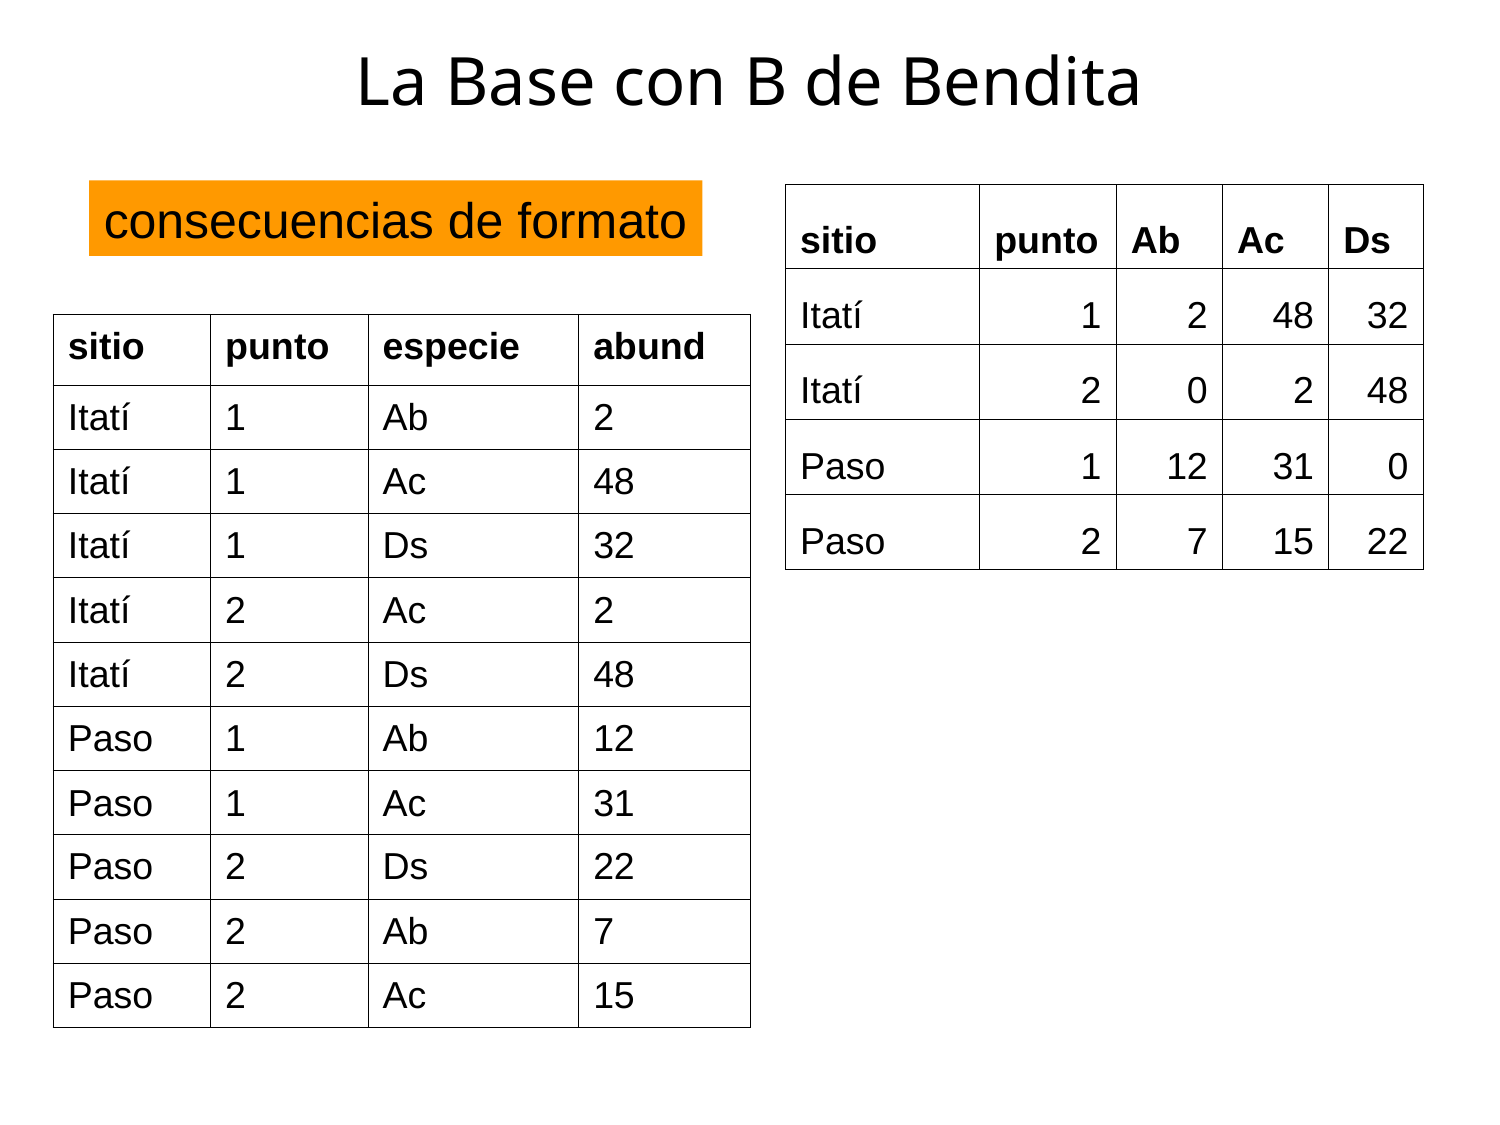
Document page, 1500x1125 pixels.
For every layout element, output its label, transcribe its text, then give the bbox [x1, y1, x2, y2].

table_cell Itatí [786, 345, 979, 419]
table_cell 1 [211, 514, 368, 577]
table_header especie [369, 315, 578, 385]
table_cell 22 [1329, 495, 1423, 569]
table_cell 48 [1329, 345, 1423, 419]
table_cell 0 [1329, 420, 1423, 494]
table_cell Itatí [786, 269, 979, 344]
table_cell 2 [579, 578, 750, 642]
table_cell Ac [369, 771, 578, 834]
table_cell 7 [579, 900, 750, 963]
table_cell Ab [369, 386, 578, 449]
table_cell Ds [369, 514, 578, 577]
table_cell 7 [1117, 495, 1222, 569]
table_cell 15 [1223, 495, 1328, 569]
table_header punto [980, 185, 1116, 268]
table_cell Paso [54, 964, 210, 1027]
table_cell 0 [1117, 345, 1222, 419]
table_cell Itatí [54, 386, 210, 449]
table_cell Paso [786, 420, 979, 494]
table_cell 2 [980, 495, 1116, 569]
table_header sitio [786, 185, 979, 268]
table_cell 48 [579, 643, 750, 706]
table_cell 1 [211, 771, 368, 834]
table_cell 2 [211, 900, 368, 963]
table_cell 32 [1329, 269, 1423, 344]
table_cell 12 [579, 707, 750, 770]
table_header sitio [54, 315, 210, 385]
table_cell Ab [369, 900, 578, 963]
table_cell 2 [211, 964, 368, 1027]
table_cell Ds [369, 643, 578, 706]
table_cell Ds [369, 835, 578, 899]
table_cell 48 [579, 450, 750, 513]
table_cell Itatí [54, 450, 210, 513]
table_cell 1 [980, 420, 1116, 494]
table_header Ds [1329, 185, 1423, 268]
table_cell 1 [980, 269, 1116, 344]
table_cell Paso [54, 835, 210, 899]
table_cell 2 [211, 578, 368, 642]
table_header abund [579, 315, 750, 385]
table_header punto [211, 315, 368, 385]
table_cell Itatí [54, 643, 210, 706]
text_box consecuencias de formato [89, 180, 703, 256]
text_box La Base con B de Bendita [341, 30, 1159, 127]
table_cell 22 [579, 835, 750, 899]
table_cell 2 [1117, 269, 1222, 344]
table_cell 1 [211, 386, 368, 449]
table_cell Ac [369, 450, 578, 513]
table_cell 31 [1223, 420, 1328, 494]
table_cell 2 [980, 345, 1116, 419]
table_cell 31 [579, 771, 750, 834]
table_cell Ab [369, 707, 578, 770]
table_cell Paso [54, 707, 210, 770]
table_cell Paso [54, 900, 210, 963]
table_cell Ac [369, 964, 578, 1027]
table_cell 2 [211, 643, 368, 706]
table_cell 2 [579, 386, 750, 449]
table_header Ab [1117, 185, 1222, 268]
table_cell Paso [786, 495, 979, 569]
table_cell Itatí [54, 514, 210, 577]
table_cell Ac [369, 578, 578, 642]
table_cell 2 [1223, 345, 1328, 419]
table_cell 32 [579, 514, 750, 577]
table_cell 15 [579, 964, 750, 1027]
table_cell 48 [1223, 269, 1328, 344]
table_header Ac [1223, 185, 1328, 268]
table_cell 1 [211, 707, 368, 770]
table_cell Itatí [54, 578, 210, 642]
table_cell 2 [211, 835, 368, 899]
table_cell Paso [54, 771, 210, 834]
table_cell 12 [1117, 420, 1222, 494]
table_cell 1 [211, 450, 368, 513]
